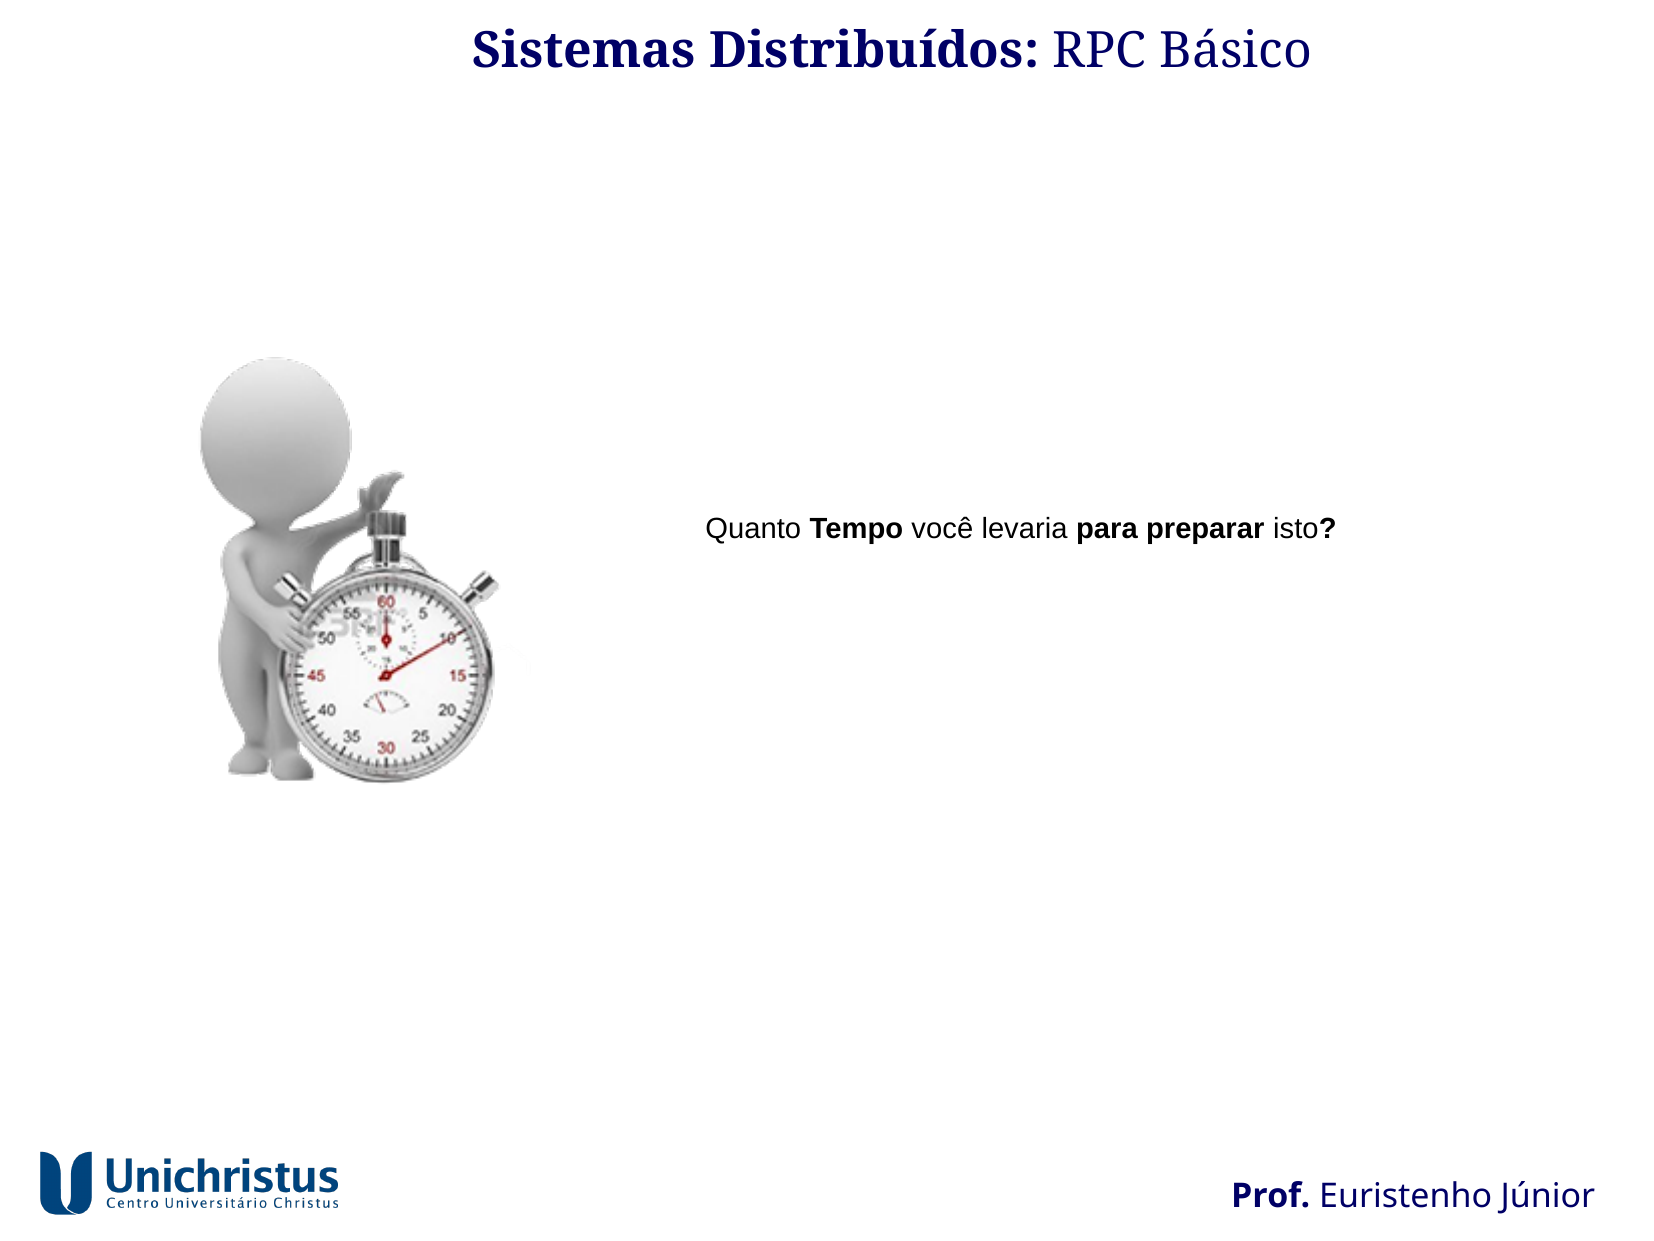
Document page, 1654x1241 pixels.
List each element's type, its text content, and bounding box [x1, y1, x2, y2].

text_box Sistemas Distribuídos: RPC Básico [457, 6, 1349, 113]
text_box Prof. Euristenho Júnior [1216, 1163, 1654, 1224]
picture [139, 318, 567, 841]
picture [35, 1148, 343, 1217]
text_box Quanto Tempo você levaria para preparar isto? [690, 347, 1595, 945]
